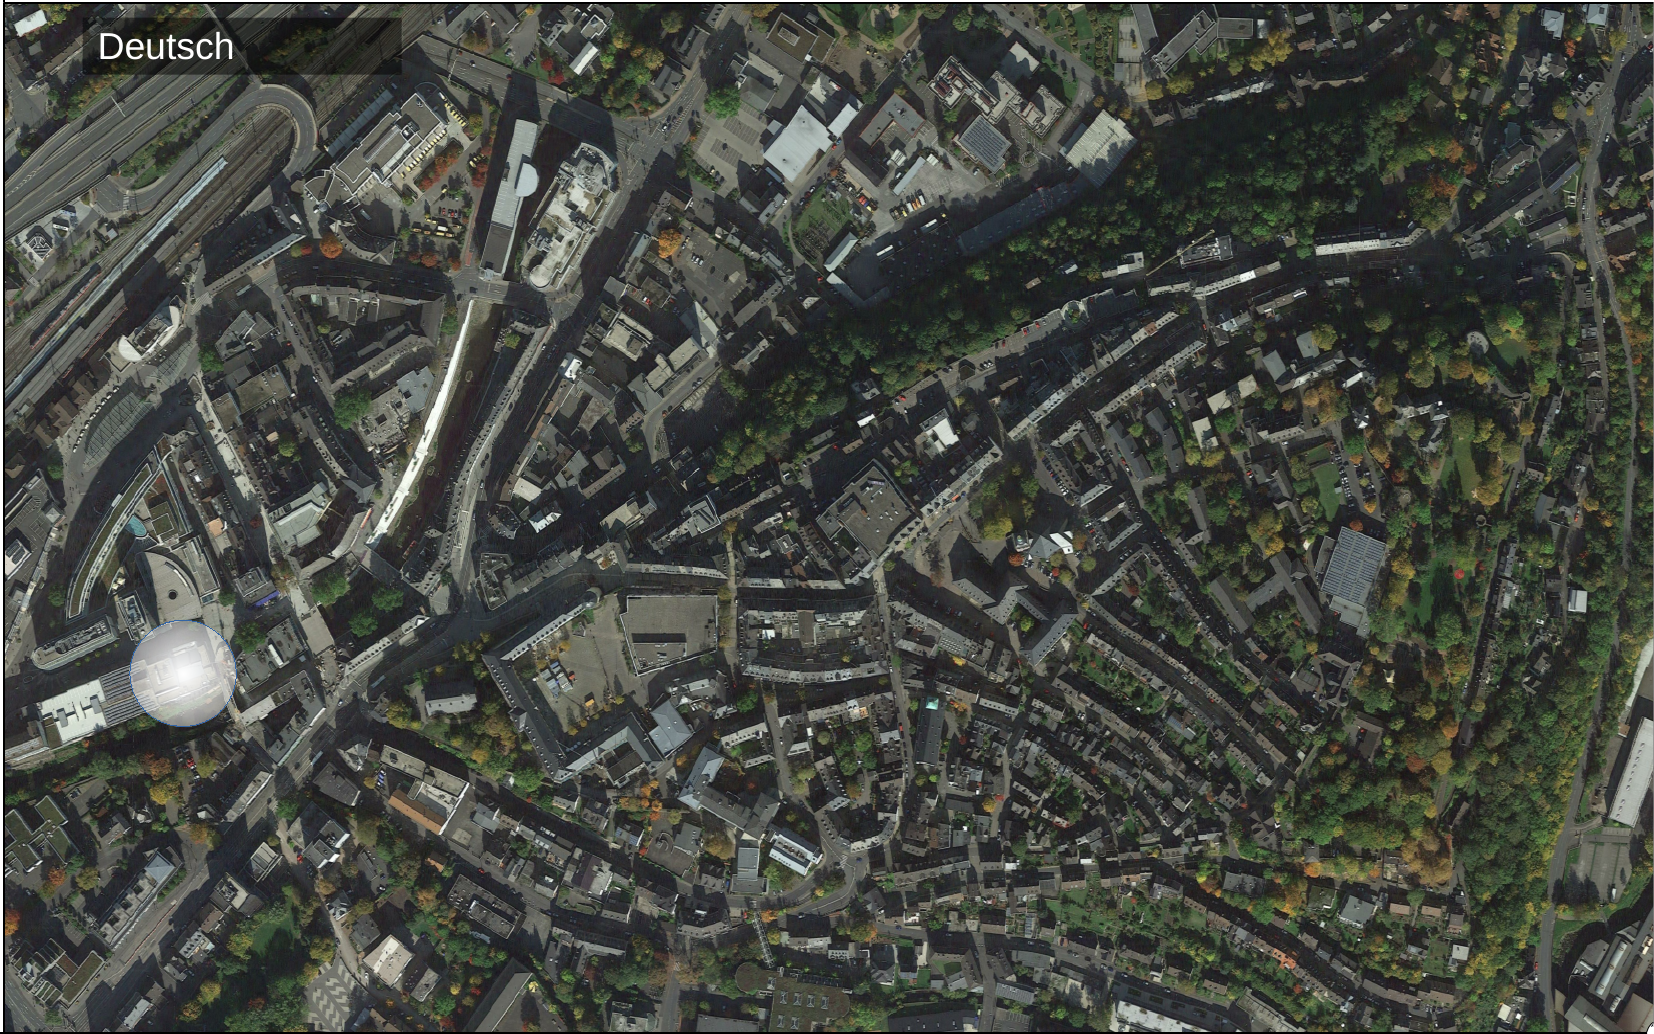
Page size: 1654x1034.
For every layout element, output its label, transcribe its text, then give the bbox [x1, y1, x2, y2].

picture [0, 0, 1654, 1034]
text_box Deutsch [82, 17, 402, 75]
text_box [129, 620, 237, 727]
